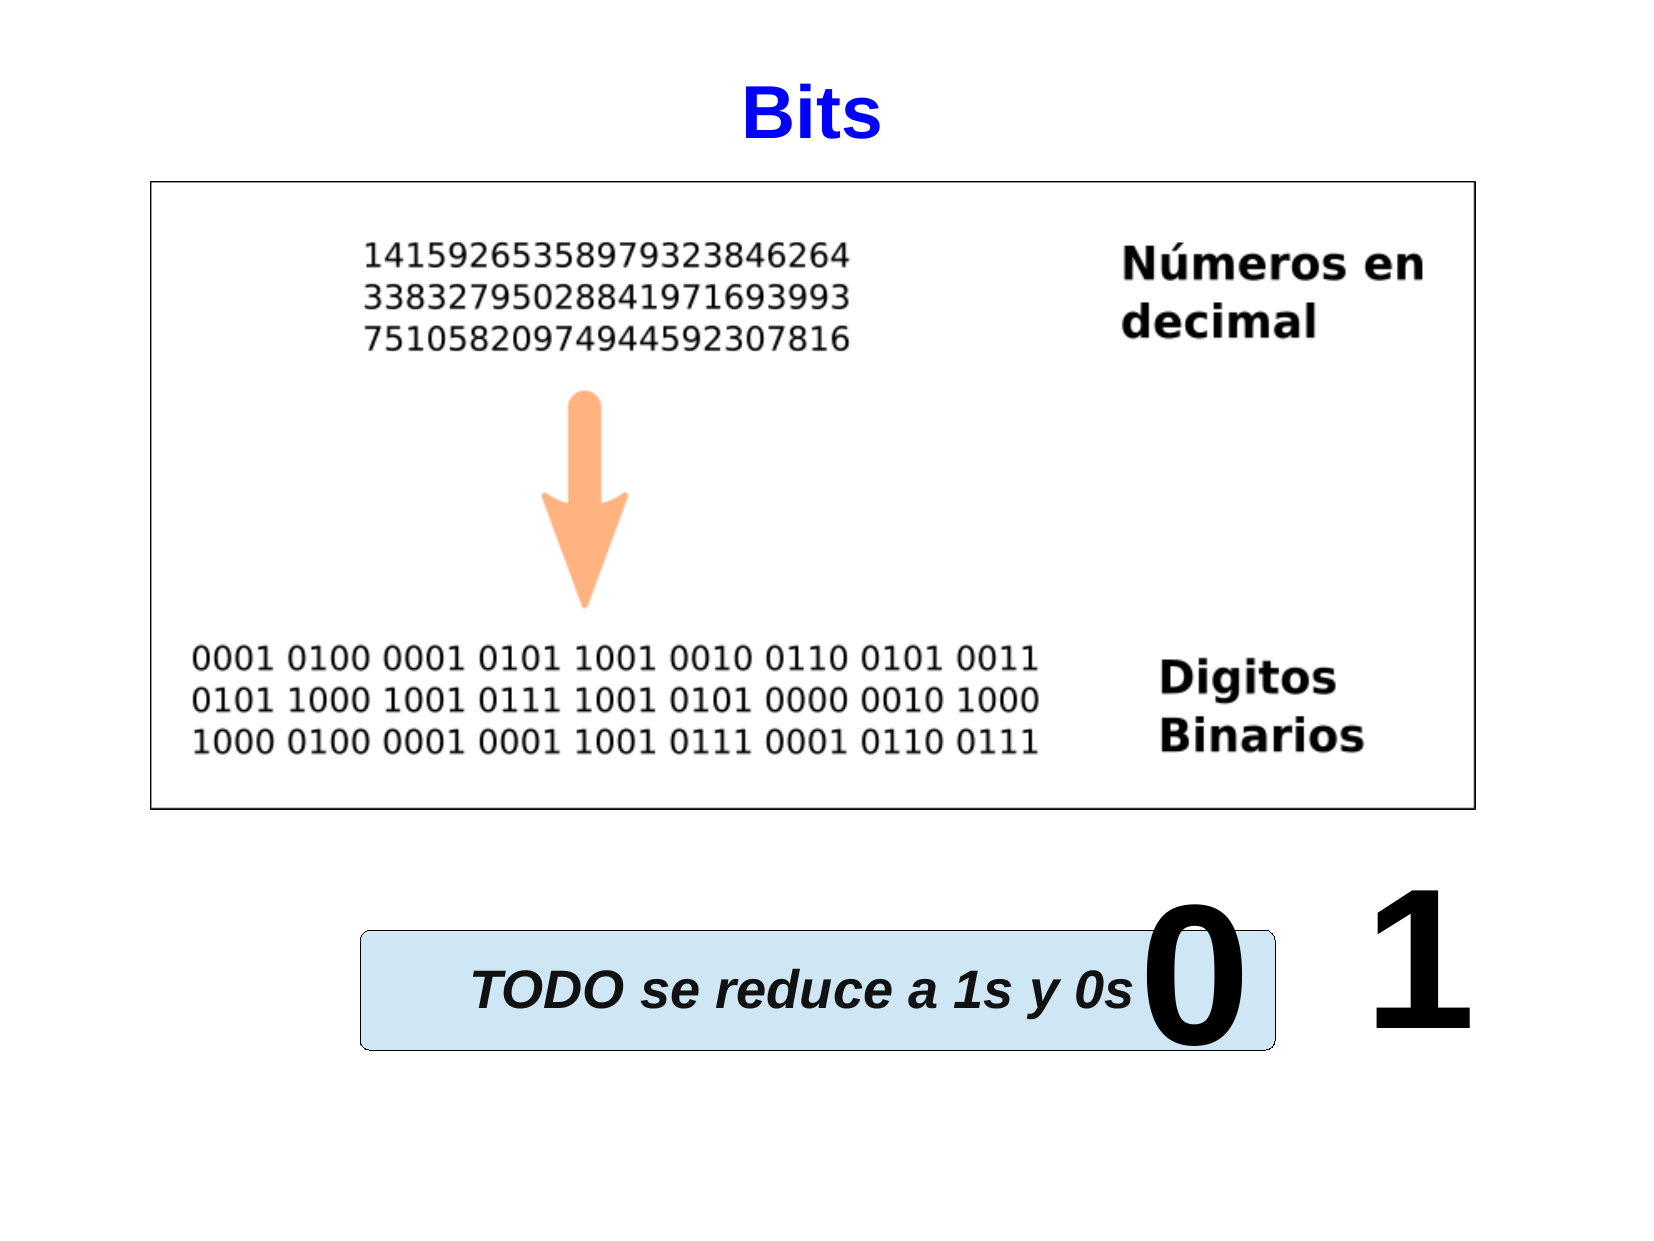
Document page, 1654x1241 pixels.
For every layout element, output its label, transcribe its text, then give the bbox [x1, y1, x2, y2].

text_box TODO se reduce a 1s y 0s [450, 945, 1125, 1036]
text_box 1 [1350, 840, 1501, 1079]
text_box [360, 930, 1125, 1051]
text_box Bits [64, 59, 1561, 166]
text_box 0 [1125, 856, 1276, 1096]
picture [150, 181, 1476, 811]
